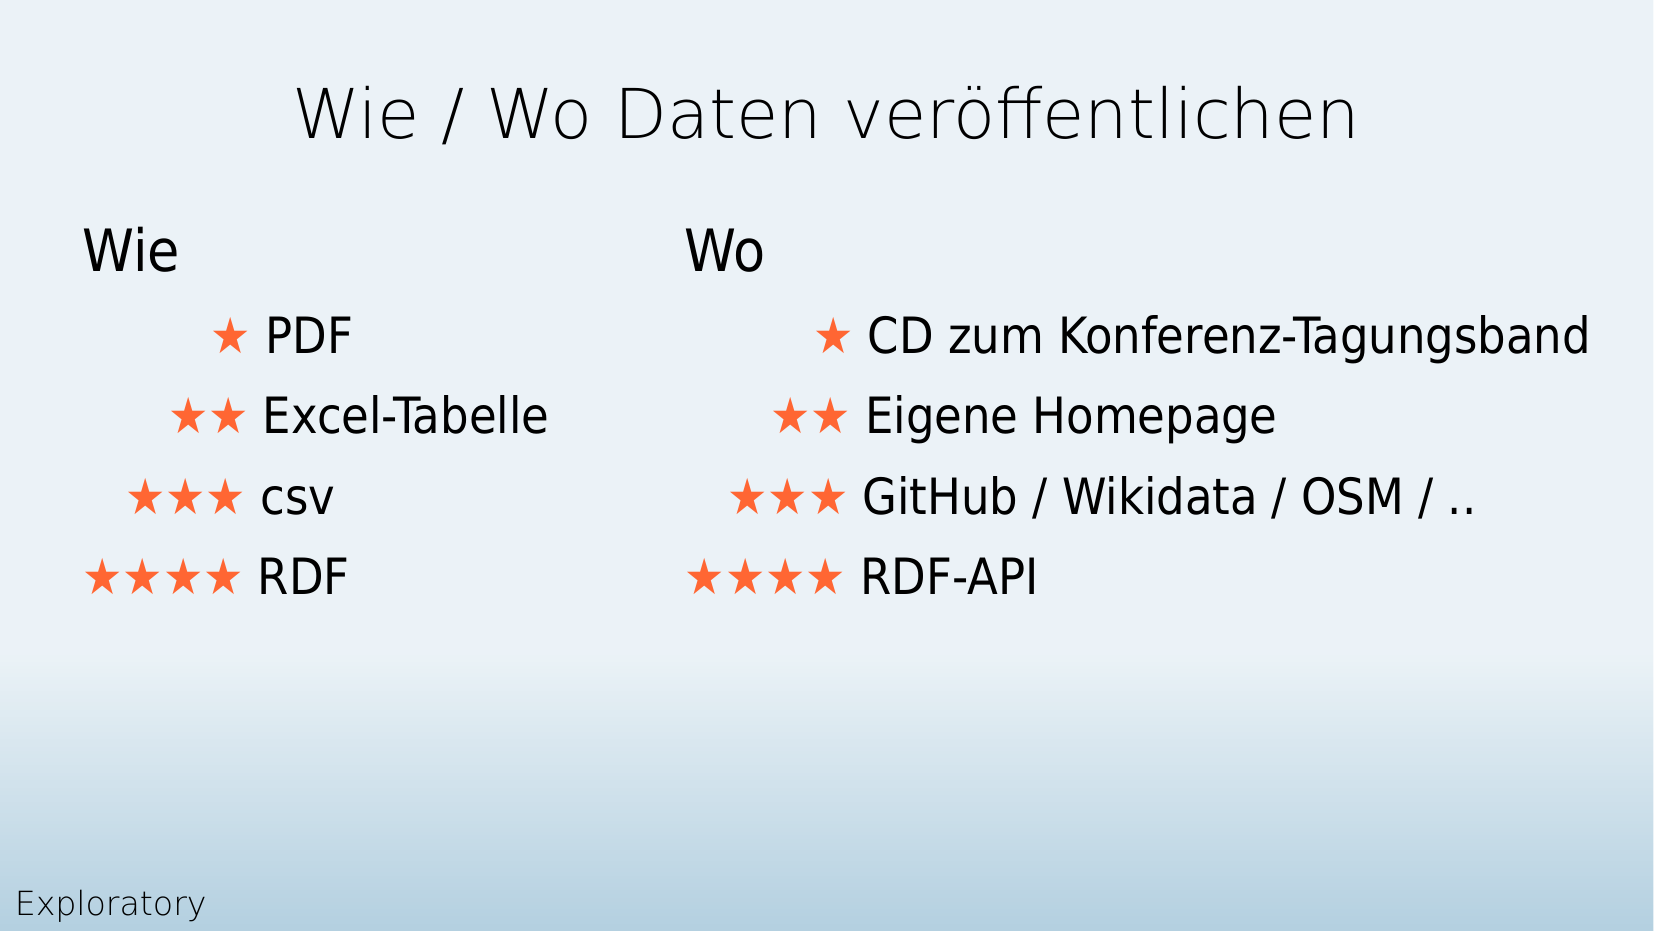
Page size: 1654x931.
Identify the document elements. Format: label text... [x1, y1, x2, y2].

list Wie ★ PDF ★★ Excel-Tabelle ★★★ csv ★★★★ RDF [82, 217, 685, 757]
title Wie / Wo Daten veröffentlichen [82, 37, 1571, 193]
list Wo ★ CD zum Konferenz-Tagungsband ★★ Eigene Homepage ★★★ GitHub / Wikidata / OSM / .. ★★★★ RDF-API [685, 217, 1619, 757]
